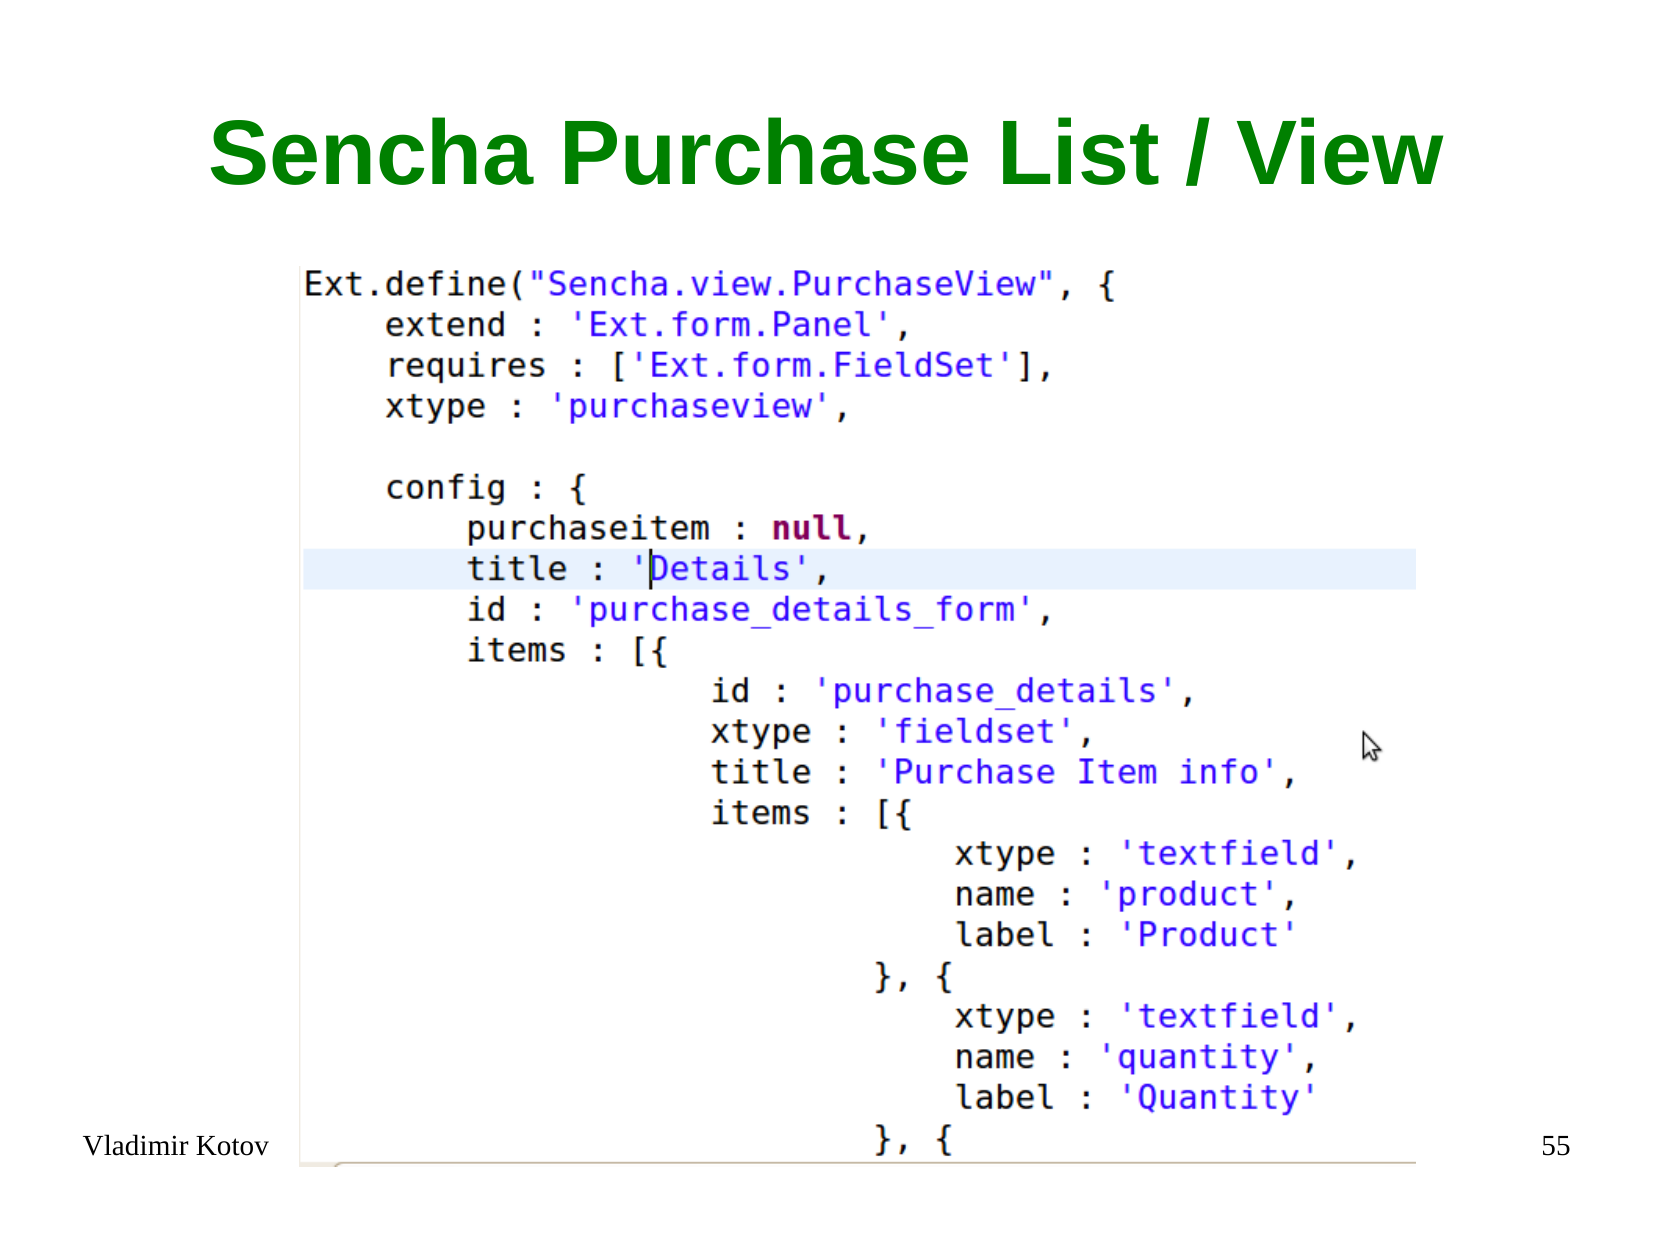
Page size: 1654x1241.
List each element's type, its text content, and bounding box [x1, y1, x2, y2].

title Sencha Purchase List / View [82, 56, 1571, 250]
picture [299, 266, 1416, 1167]
